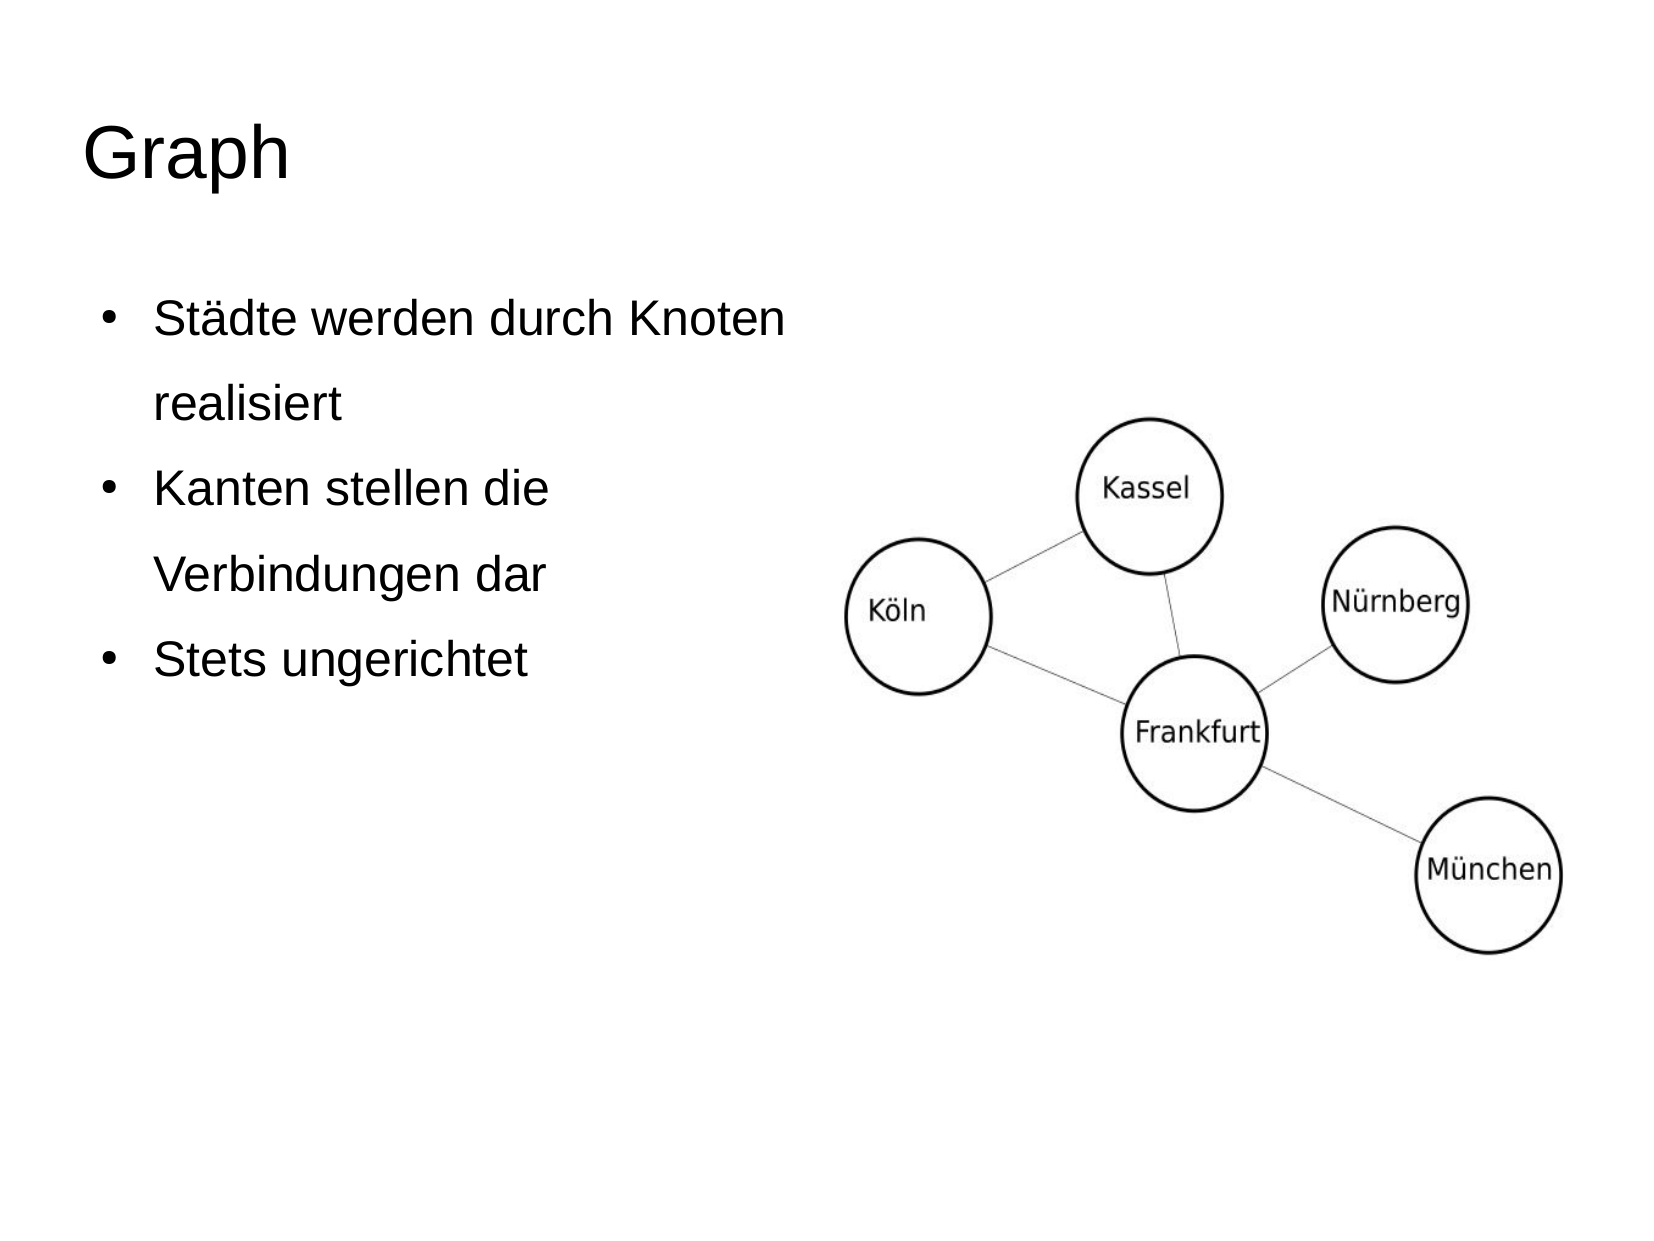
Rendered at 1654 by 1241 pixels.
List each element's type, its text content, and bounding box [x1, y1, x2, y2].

title Graph [82, 49, 1571, 257]
picture [803, 401, 1597, 975]
list Städte werden durch Knoten realisiert Kanten stellen die Verbindungen dar Stets ungerichtet [82, 290, 1571, 1109]
